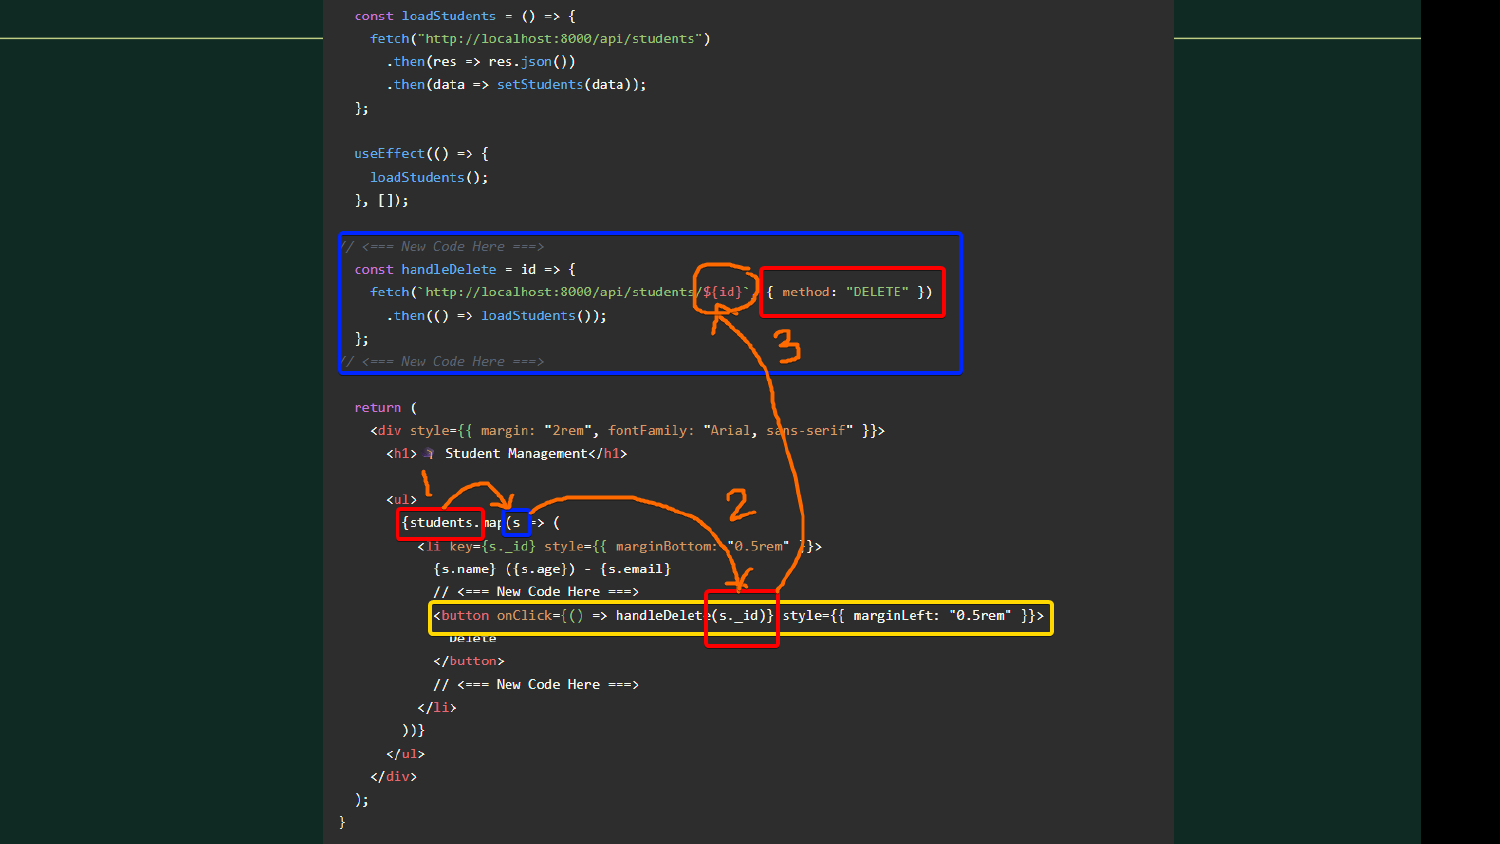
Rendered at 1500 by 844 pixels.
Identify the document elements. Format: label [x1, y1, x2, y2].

picture [323, 0, 1174, 844]
